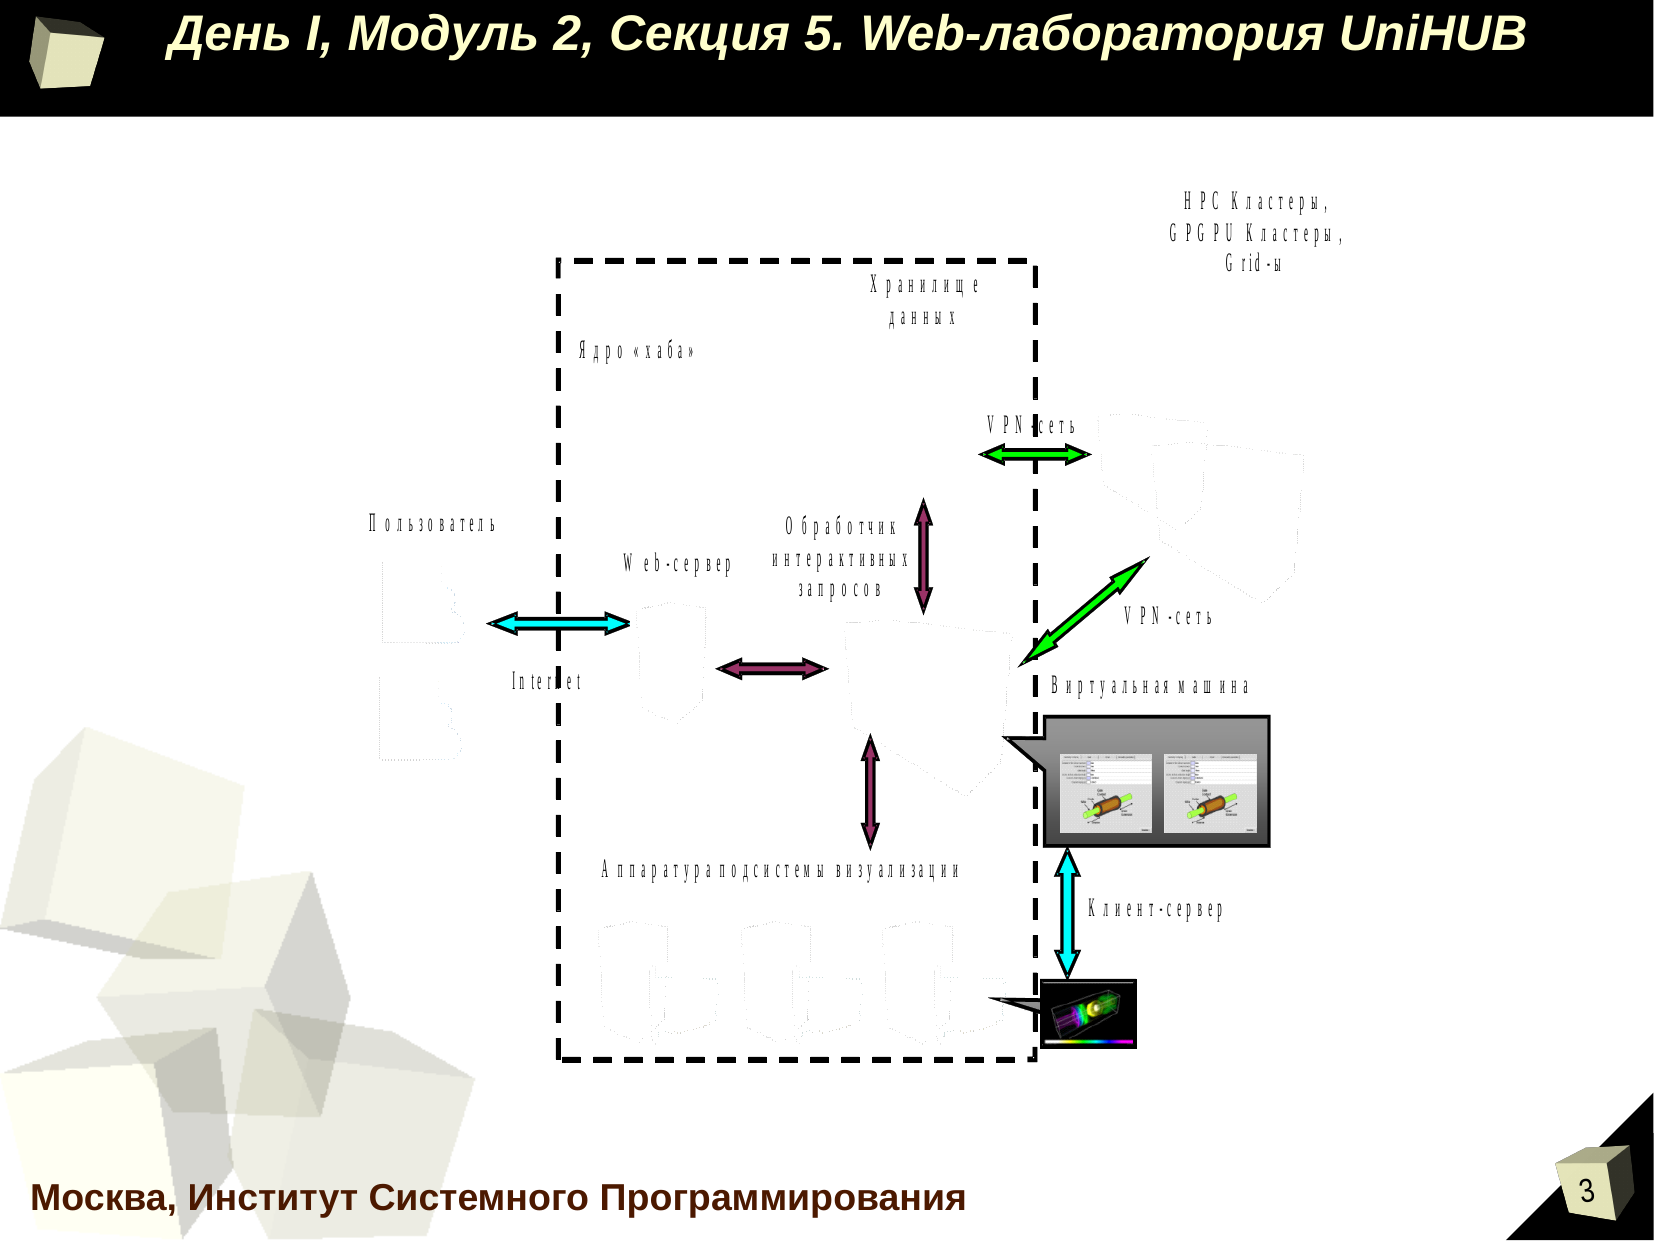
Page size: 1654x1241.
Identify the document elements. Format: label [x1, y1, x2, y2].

picture [464, 1193, 472, 1198]
picture [0, 173, 1363, 1241]
